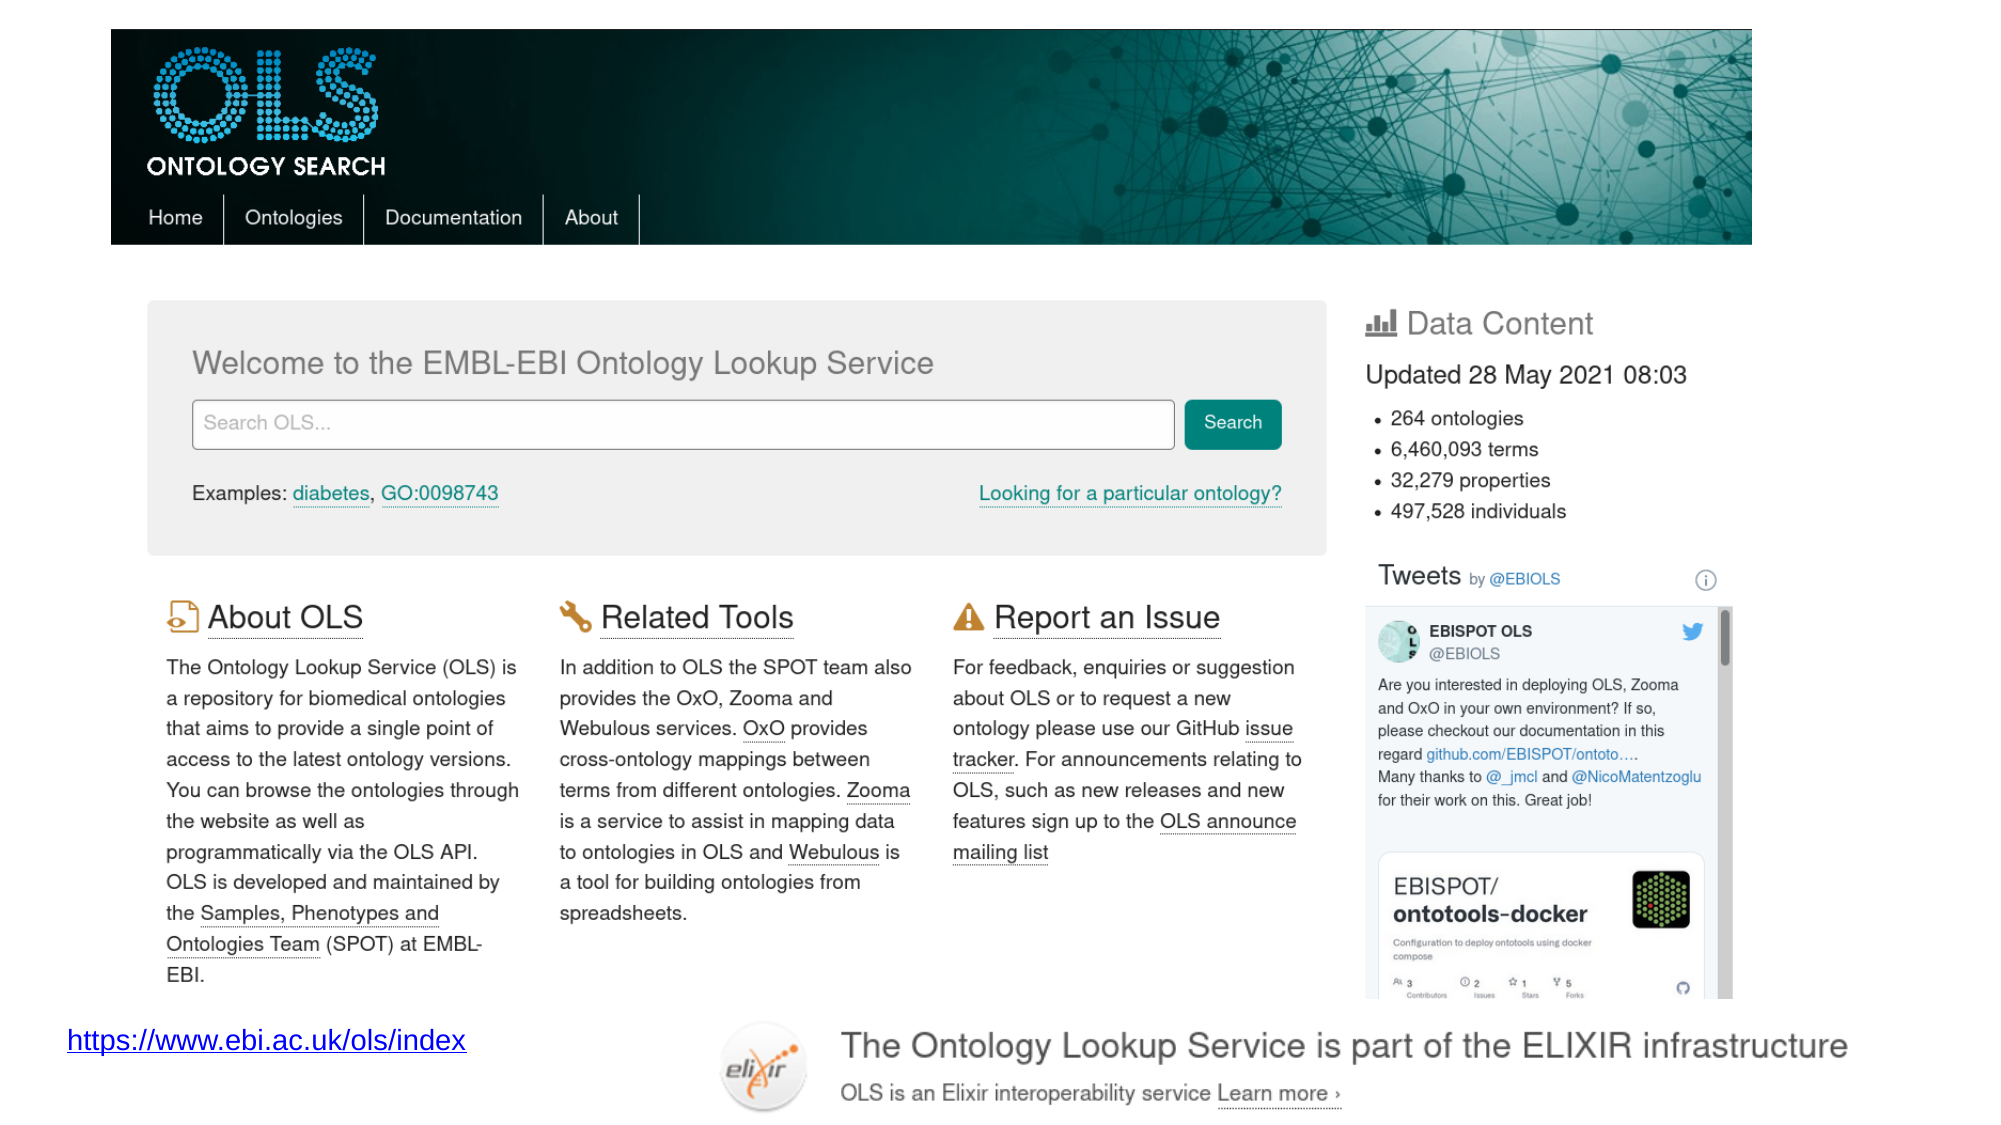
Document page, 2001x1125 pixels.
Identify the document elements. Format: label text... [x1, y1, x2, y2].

picture [711, 1015, 1865, 1118]
text_box https://www.ebi.ac.uk/ols/index [52, 1005, 804, 1071]
picture [111, 29, 1752, 999]
